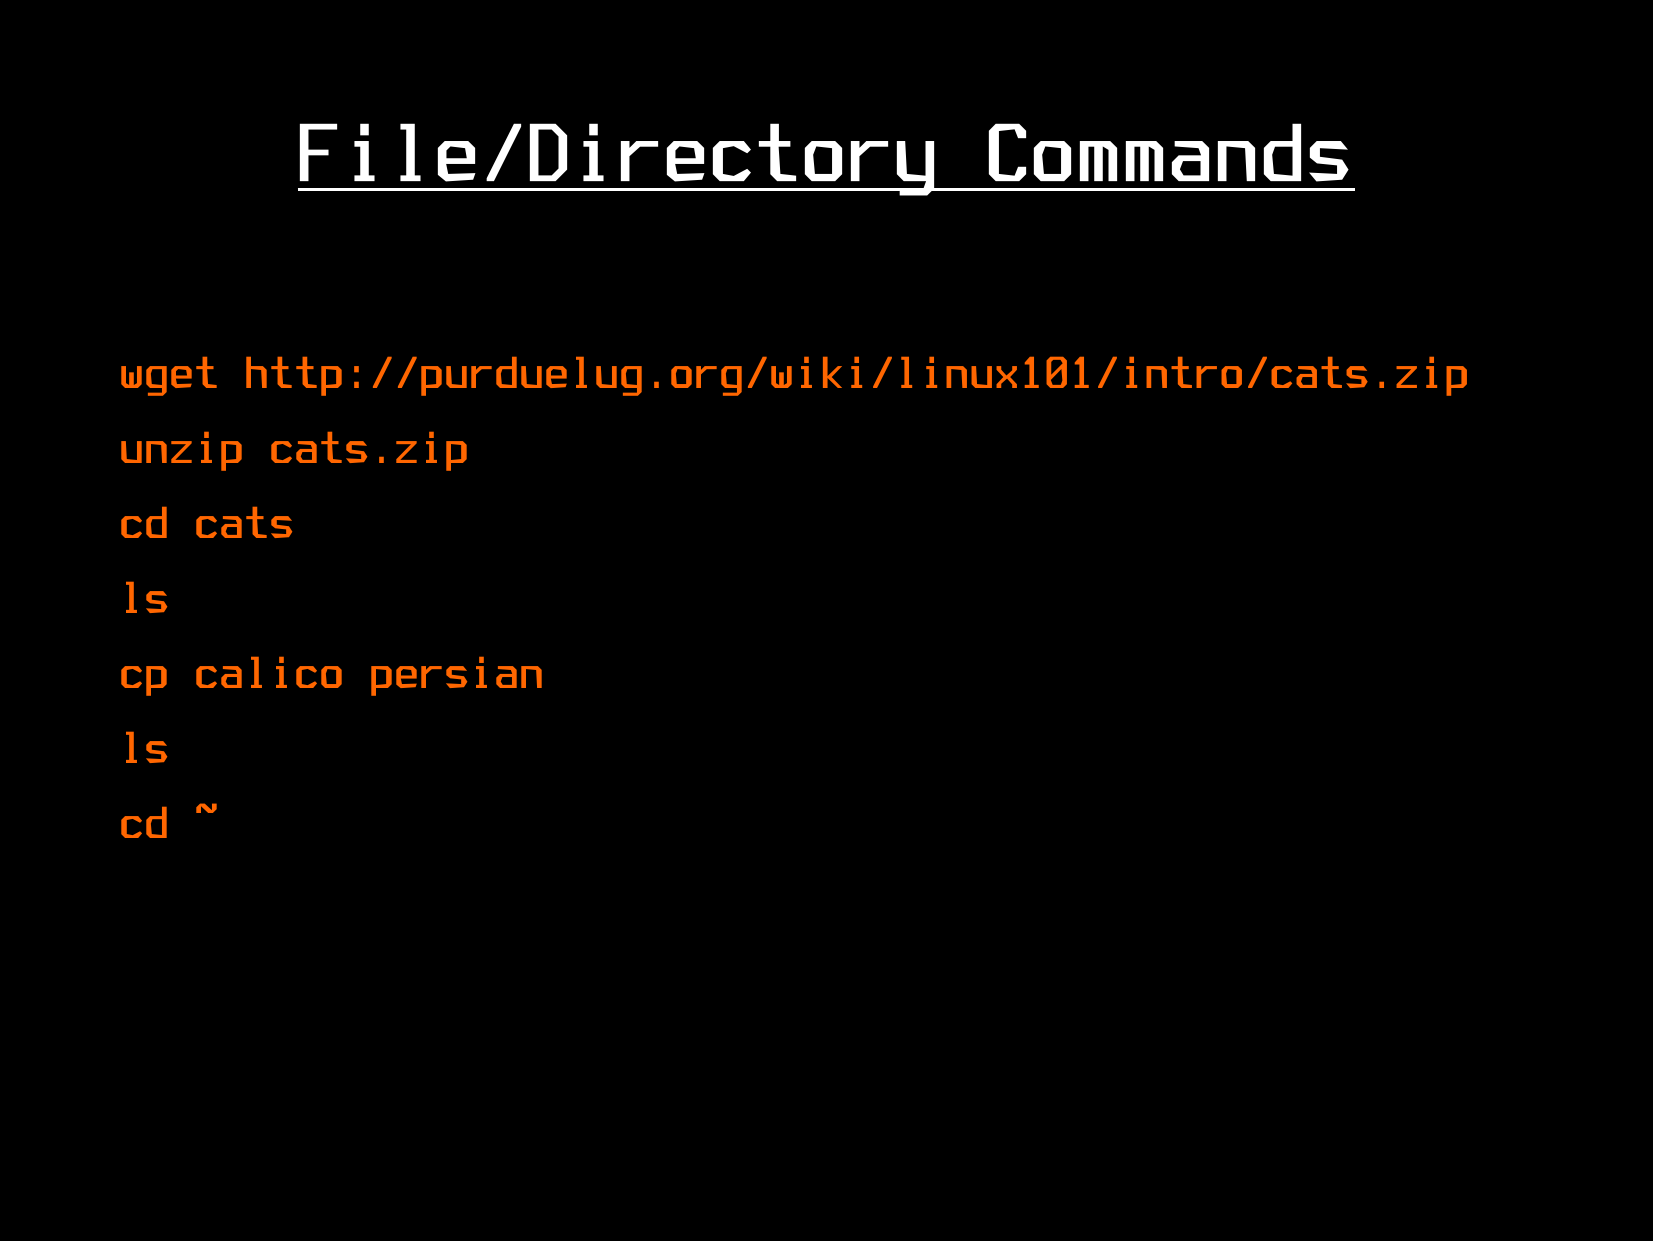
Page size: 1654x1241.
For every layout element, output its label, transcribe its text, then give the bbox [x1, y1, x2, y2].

table_header [1565, 315, 1605, 1241]
table_header wget http://purduelug.org/wiki/linux101/intro/cats.zip unzip cats.zip cd cats ls cp calico persian ls cd ~ [105, 315, 1565, 1241]
title File/Directory Commands [82, 49, 1571, 257]
